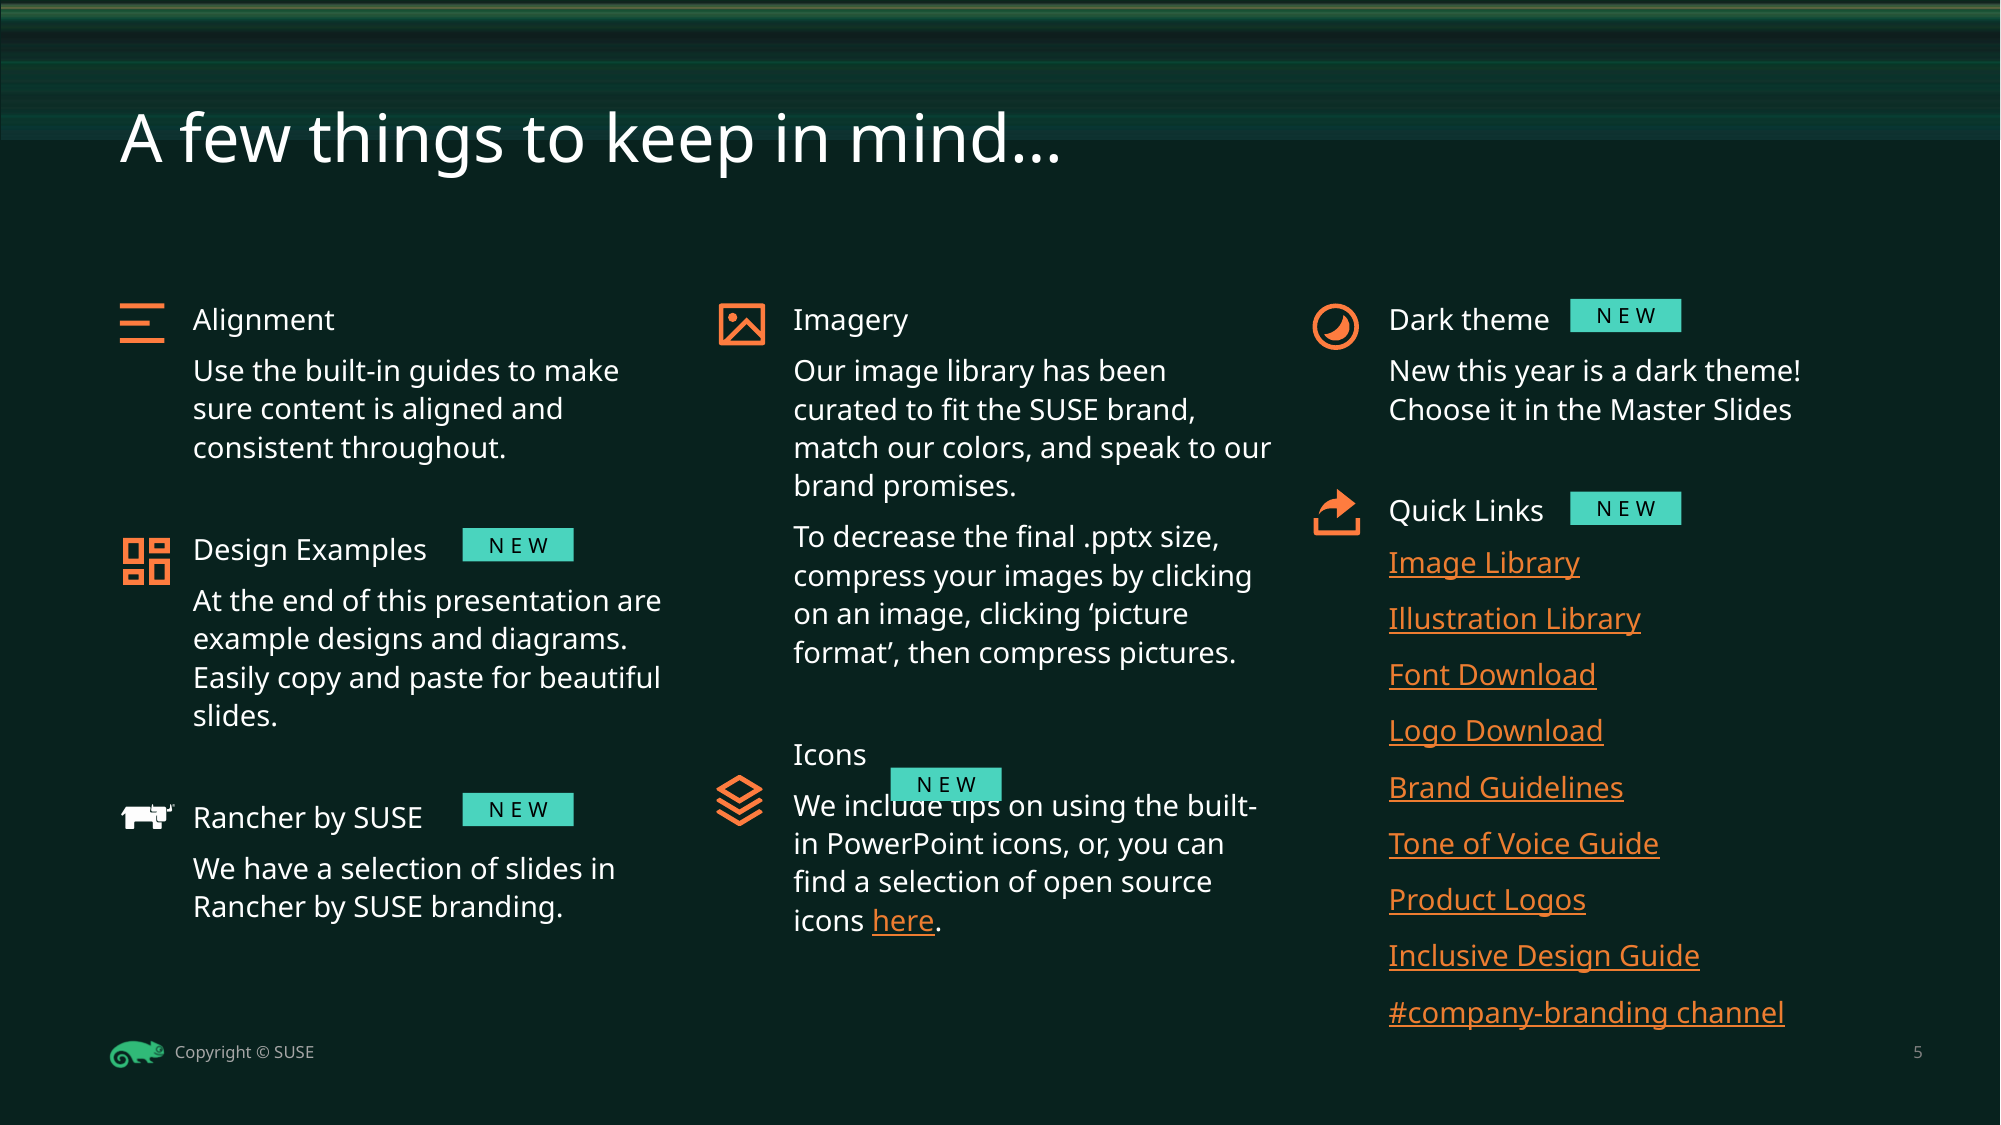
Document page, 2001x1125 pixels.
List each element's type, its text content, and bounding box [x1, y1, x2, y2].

text_box NEW [462, 528, 574, 562]
text_box [123, 569, 144, 585]
text_box [716, 775, 763, 804]
text_box NEW [1570, 298, 1682, 333]
text_box [718, 303, 766, 346]
text_box NEW [1570, 491, 1682, 525]
text_box [1312, 303, 1359, 350]
slide_number <number> [1875, 1042, 1923, 1063]
text_box NEW [462, 792, 574, 827]
picture [99, 1031, 175, 1074]
picture [1, 0, 2001, 140]
title A few things to keep in mind… [120, 103, 1880, 179]
text_box [716, 809, 763, 826]
text_box [119, 303, 165, 309]
text_box Alignment Use the built-in guides to make sure content is aligned and consistent throughout. Design Examples At the end of this presentation are example designs and diagrams. Easily copy and paste for beautiful slides. Rancher by SUSE We have a selection of slides in Rancher by SUSE branding. [192, 297, 667, 924]
text_box [1313, 518, 1361, 536]
text_box [149, 537, 170, 554]
text_box [149, 558, 170, 585]
picture [121, 804, 175, 829]
text_box Dark theme New this year is a dark theme! Choose it in the Master Slides Quick Links Image Library Illustration Library Font Download Logo Download Brand Guidelines Tone of Voice Guide Product Logos Inclusive Design Guide #company-branding channel [1388, 297, 1863, 1034]
text_box Imagery Our image library has been curated to fit the SUSE brand, match our colors, and speak to our brand promises. To decrease the final .pptx size, compress your images by clicking on an image, clicking ‘picture format’, then compress pictures. Icons We include tips on using the built-in PowerPoint icons, or, you can find a selection of open source icons here. [793, 297, 1275, 994]
text_box [716, 797, 763, 816]
text_box NEW [890, 767, 1002, 801]
text_box [119, 338, 165, 343]
text_box [1318, 488, 1356, 519]
text_box [123, 537, 144, 564]
text_box [119, 320, 150, 326]
